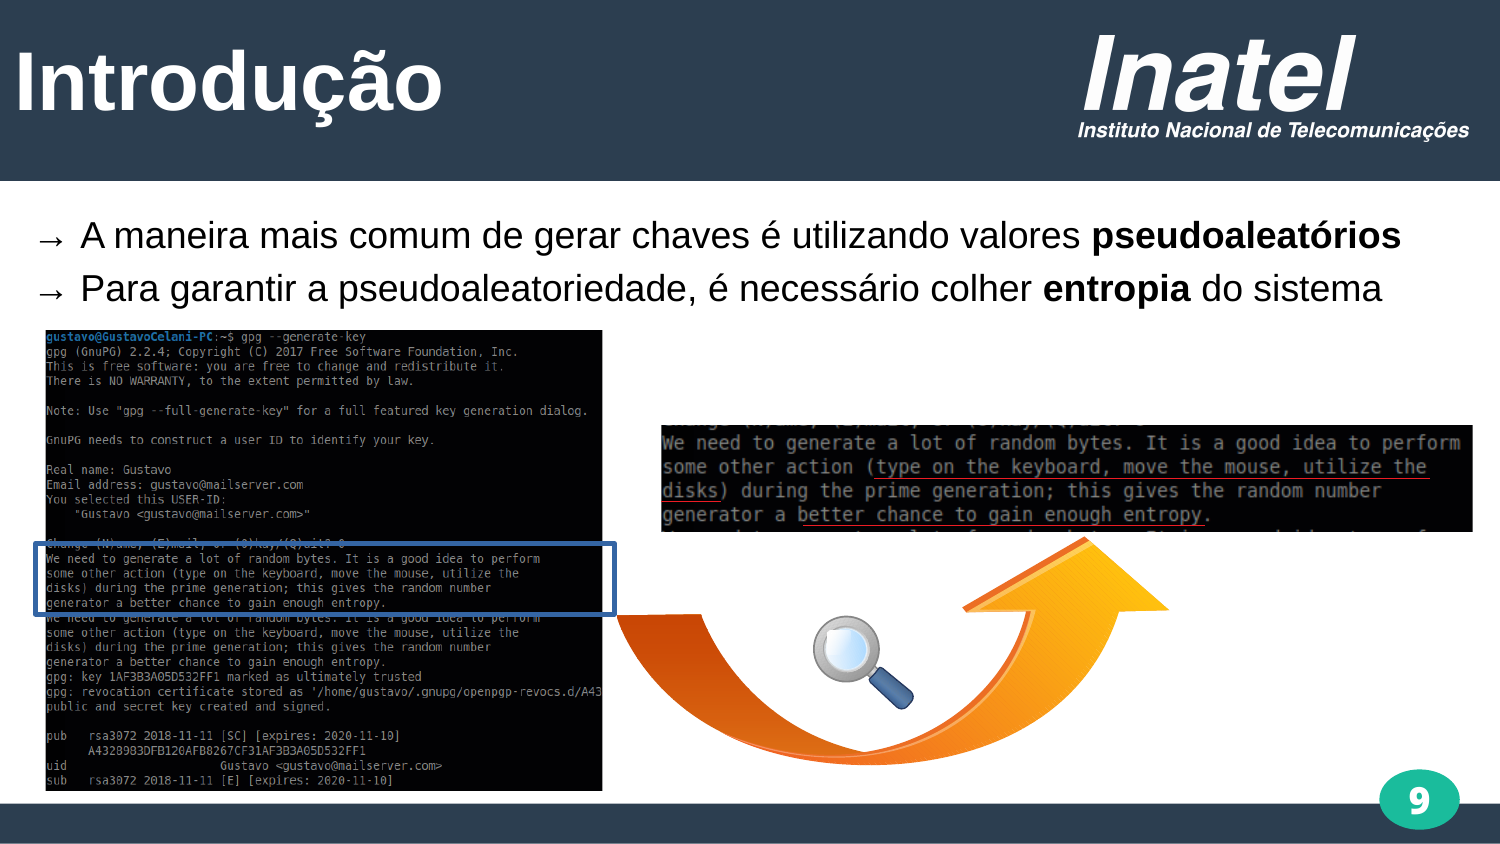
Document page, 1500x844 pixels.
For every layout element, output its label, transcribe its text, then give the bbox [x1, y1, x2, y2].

text_box Introdução [0, 27, 1063, 136]
picture [45, 546, 603, 612]
picture [45, 617, 603, 791]
text_box → A maneira mais comum de gerar chaves é utilizando valores pseudoaleatórios → Para garantir a pseudoaleatoriedade, é necessário colher entropia do sistema [17, 206, 1489, 318]
picture [45, 330, 603, 541]
picture [604, 425, 1473, 780]
picture [1078, 35, 1469, 142]
